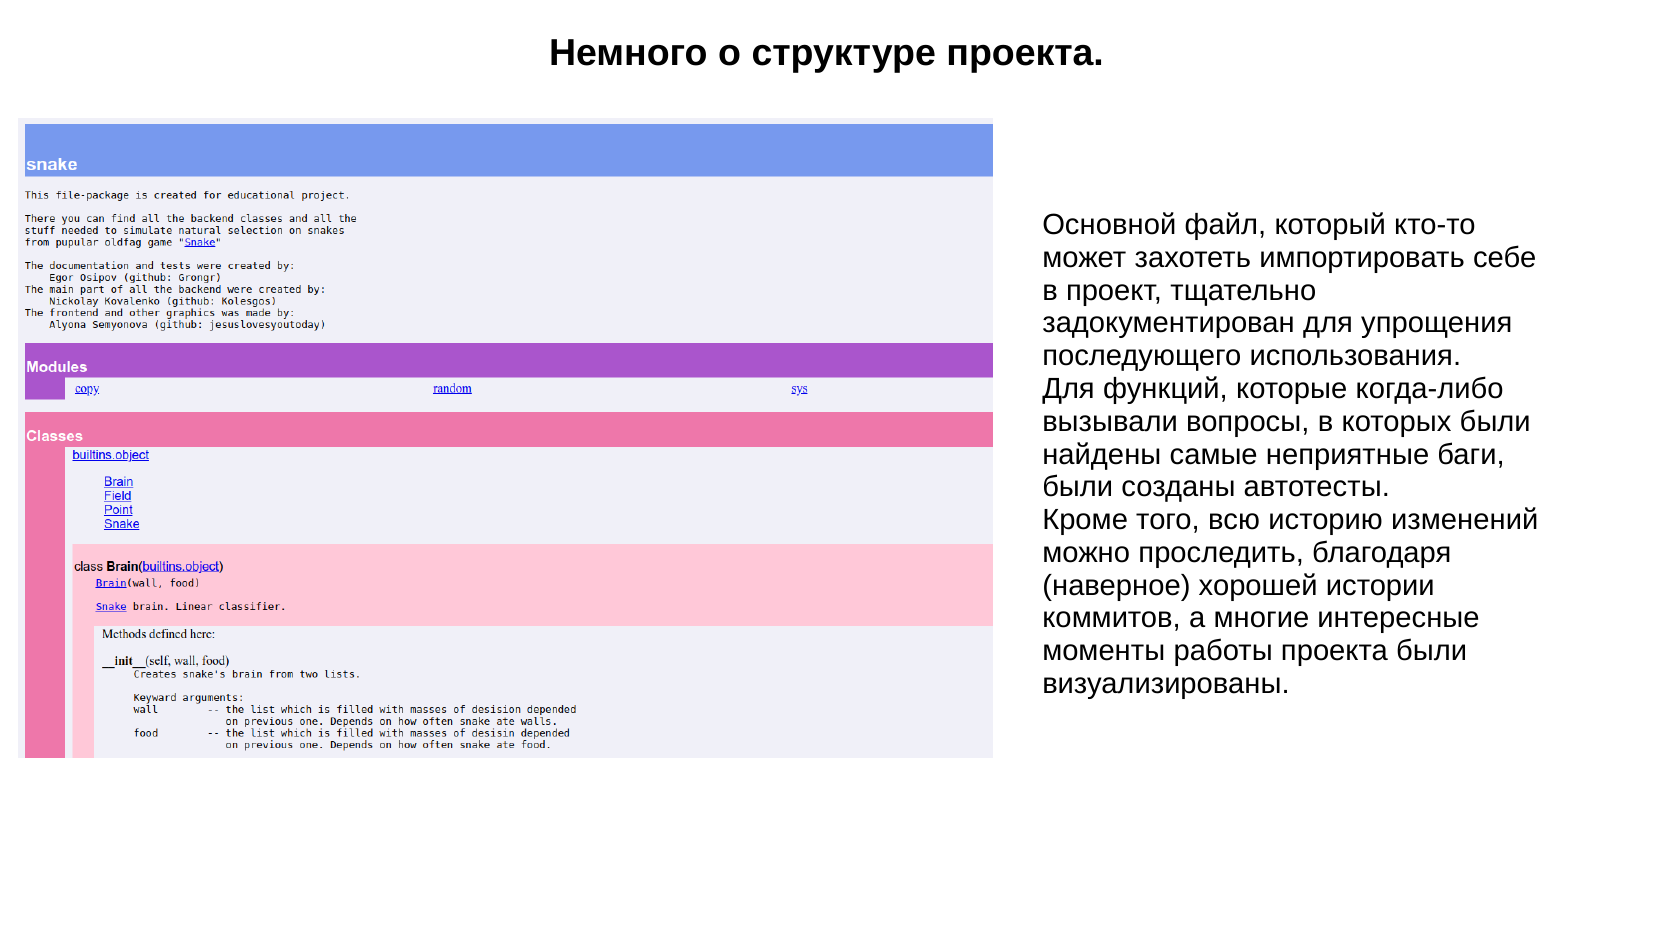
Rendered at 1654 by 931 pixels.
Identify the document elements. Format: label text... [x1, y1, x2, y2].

text_box Основной файл, который кто-то может захотеть импортировать себе в проект, тщательно задокументирован для упрощения последующего использования. Для функций, которые когда-либо вызывали вопросы, в которых были найдены самые неприятные баги, были созданы автотесты. Кроме того, всю историю изменений можно проследить, благодаря (наверное) хорошей истории коммитов, а многие интересные моменты работы проекта были визуализированы. [1027, 200, 1571, 708]
picture [18, 118, 993, 758]
text_box Немного о структуре проекта. [295, 23, 1359, 81]
